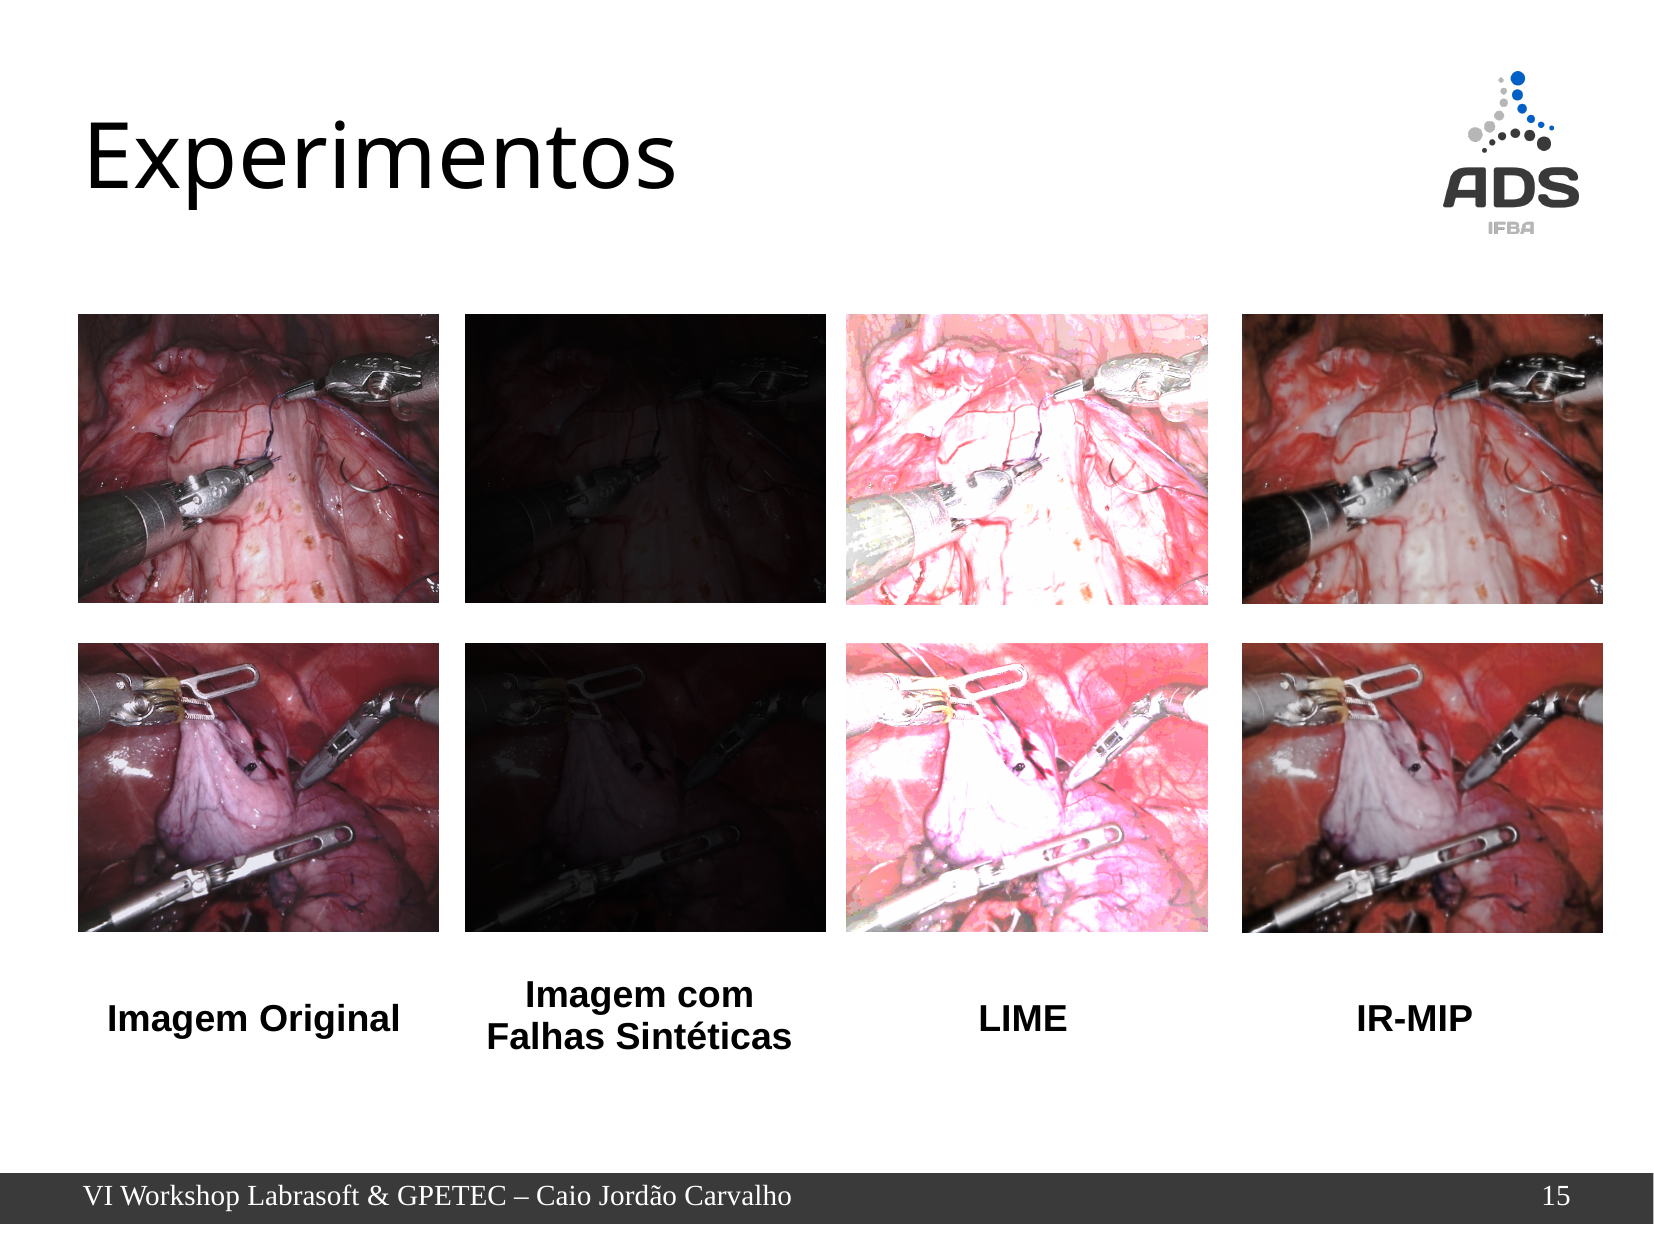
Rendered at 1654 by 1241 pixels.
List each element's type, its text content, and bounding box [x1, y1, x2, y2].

picture [846, 643, 1208, 932]
picture [78, 314, 439, 603]
text_box IR-MIP [1341, 990, 1489, 1048]
picture [1242, 643, 1603, 933]
picture [846, 314, 1208, 605]
text_box Imagem com Falhas Sintéticas [471, 966, 808, 1066]
text_box LIME [963, 990, 1084, 1048]
text_box Imagem Original [92, 990, 416, 1047]
picture [1443, 71, 1579, 234]
picture [1242, 314, 1603, 604]
title Experimentos [82, 49, 1426, 257]
picture [465, 643, 826, 932]
picture [465, 314, 826, 603]
picture [78, 643, 439, 932]
